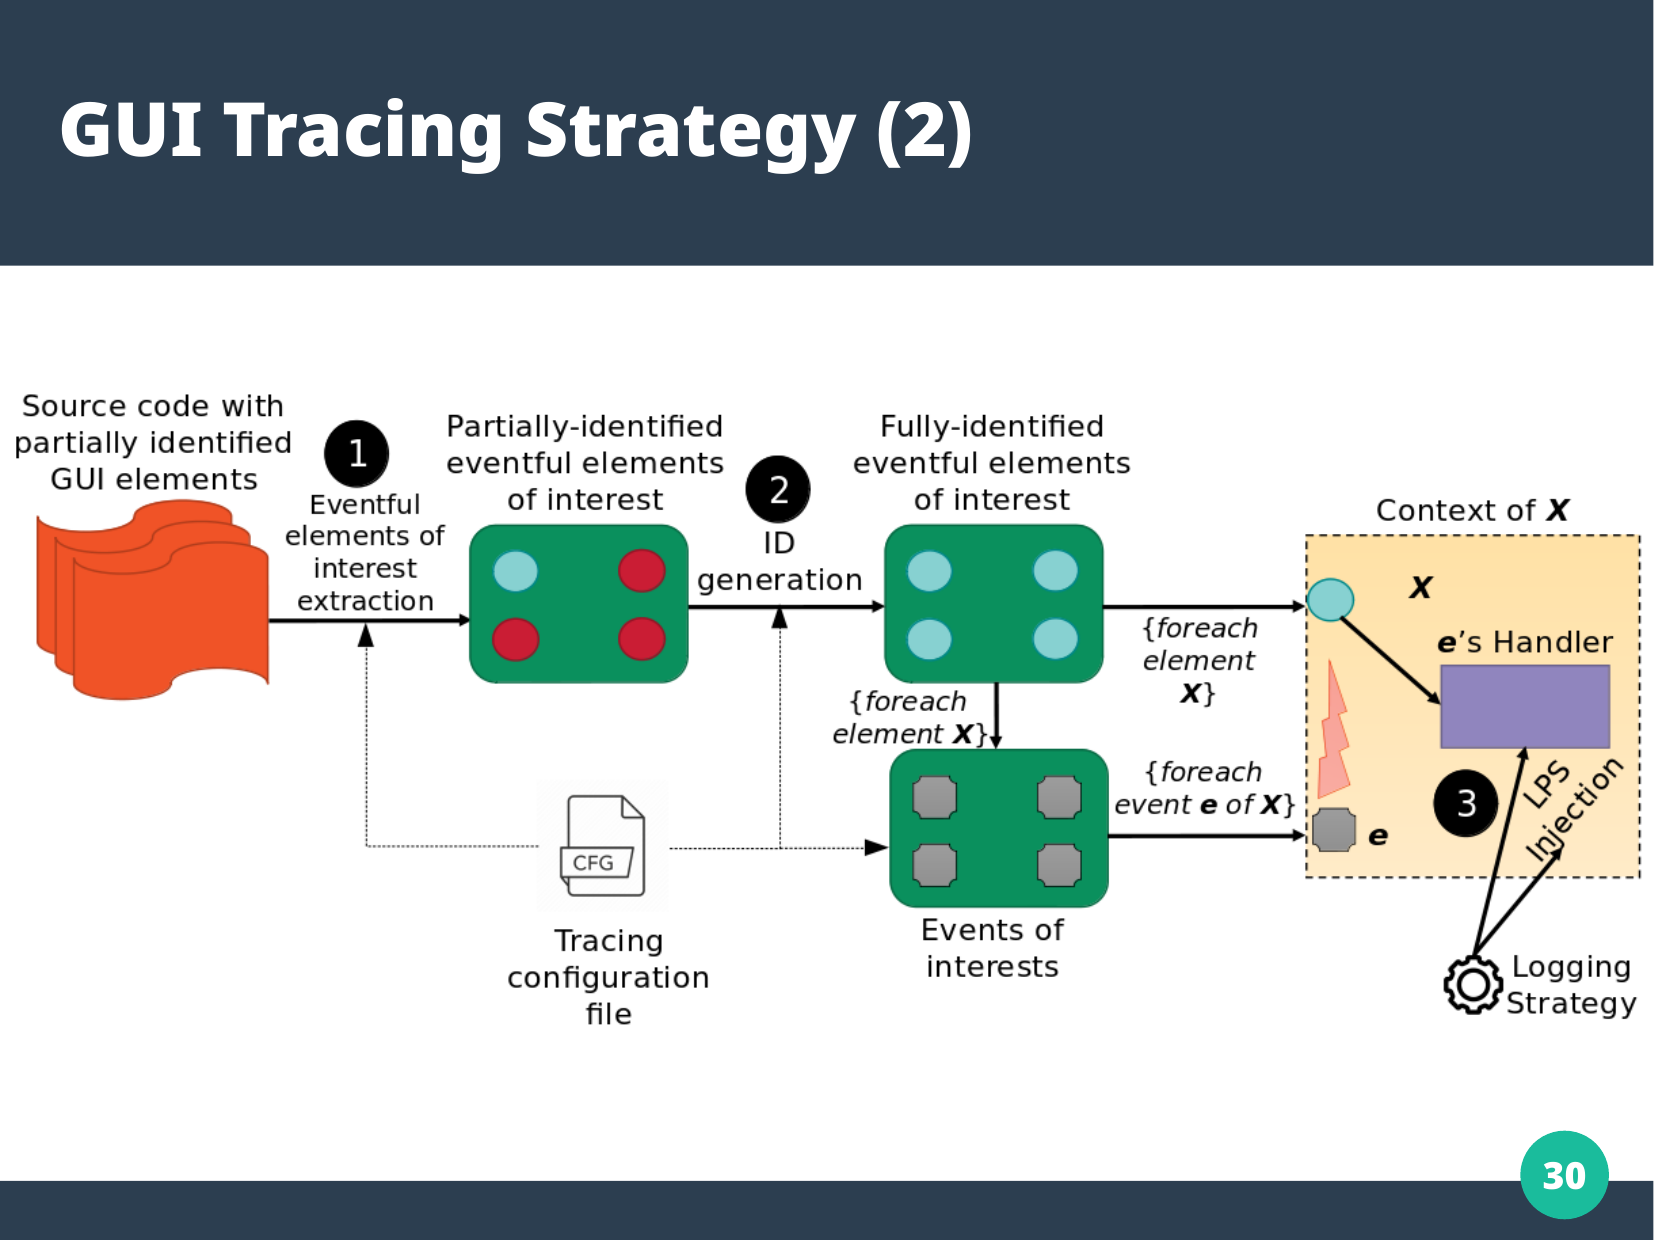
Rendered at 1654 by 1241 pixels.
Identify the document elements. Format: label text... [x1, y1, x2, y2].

title GUI Tracing Strategy (2) [58, 49, 1595, 207]
picture [11, 377, 1654, 1034]
